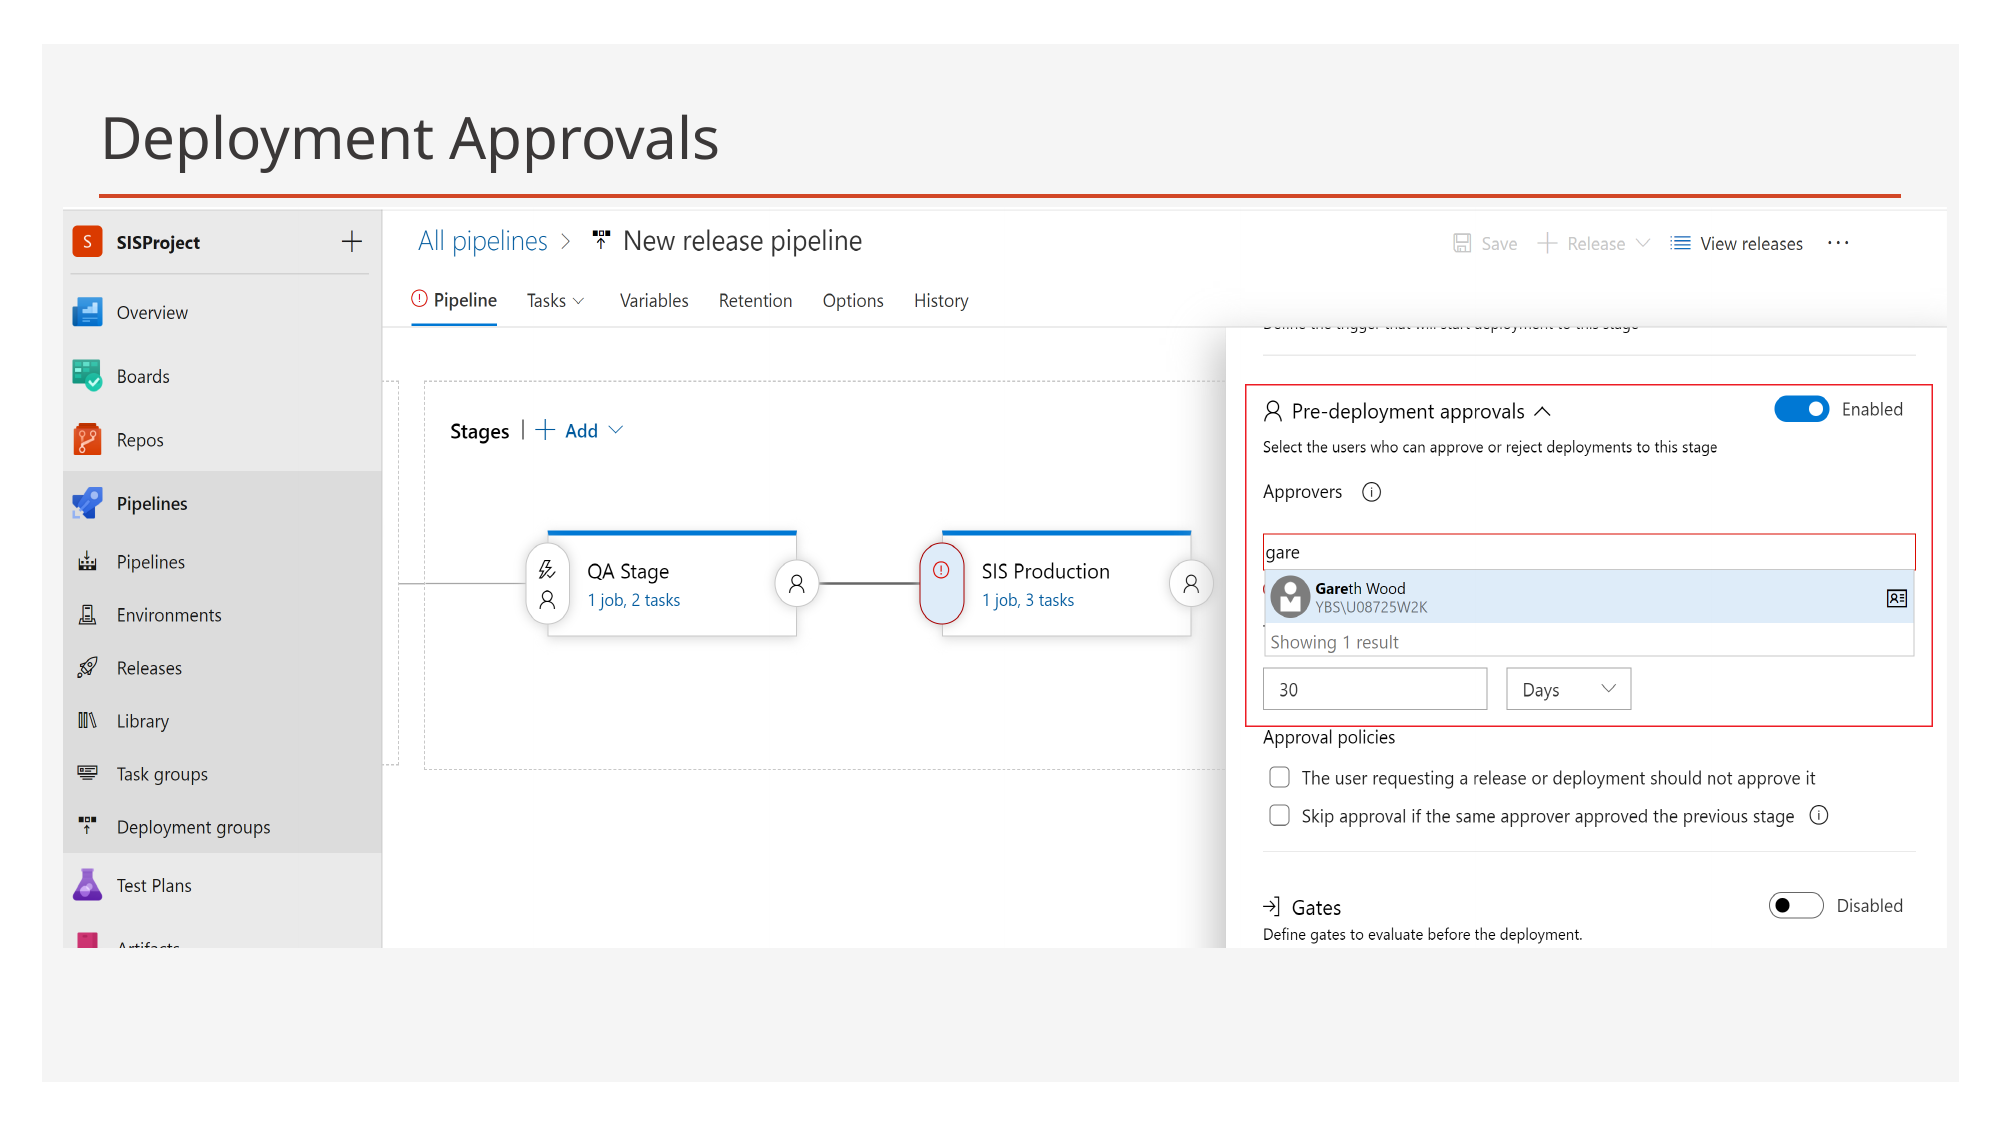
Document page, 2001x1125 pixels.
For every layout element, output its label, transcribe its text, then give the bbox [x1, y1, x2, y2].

picture [63, 207, 1947, 948]
title Deployment Approvals [85, 73, 1214, 179]
